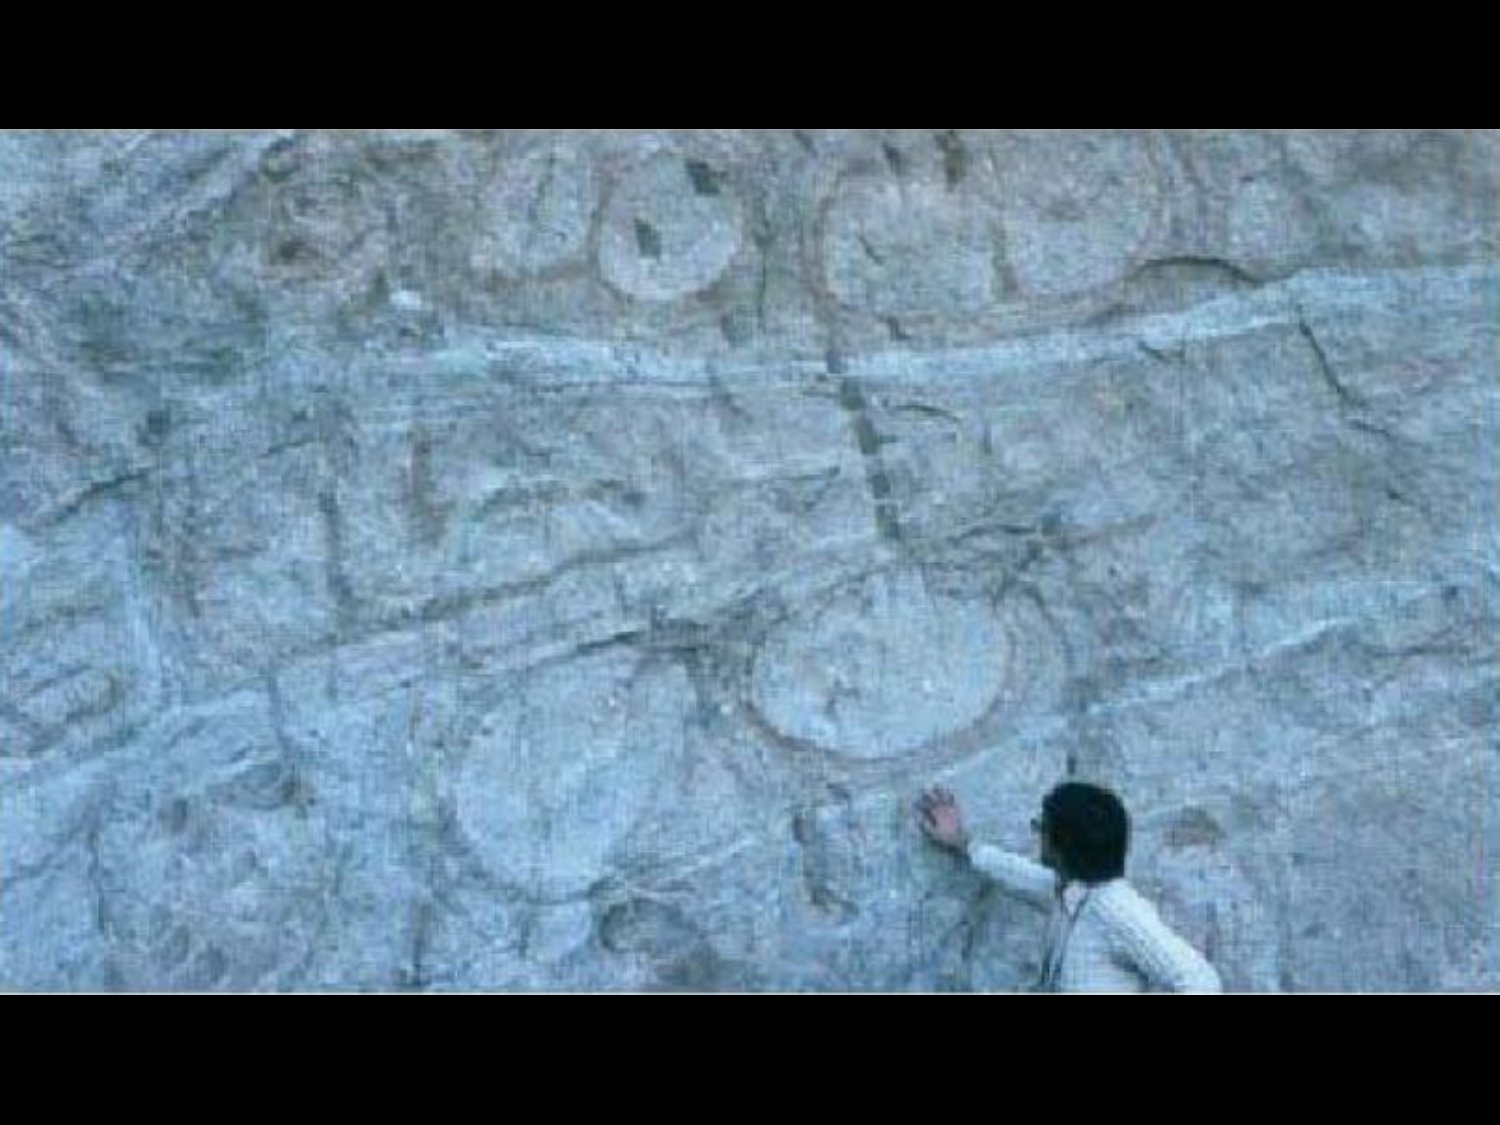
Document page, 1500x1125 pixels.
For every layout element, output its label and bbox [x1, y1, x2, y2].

picture [0, 129, 1500, 995]
